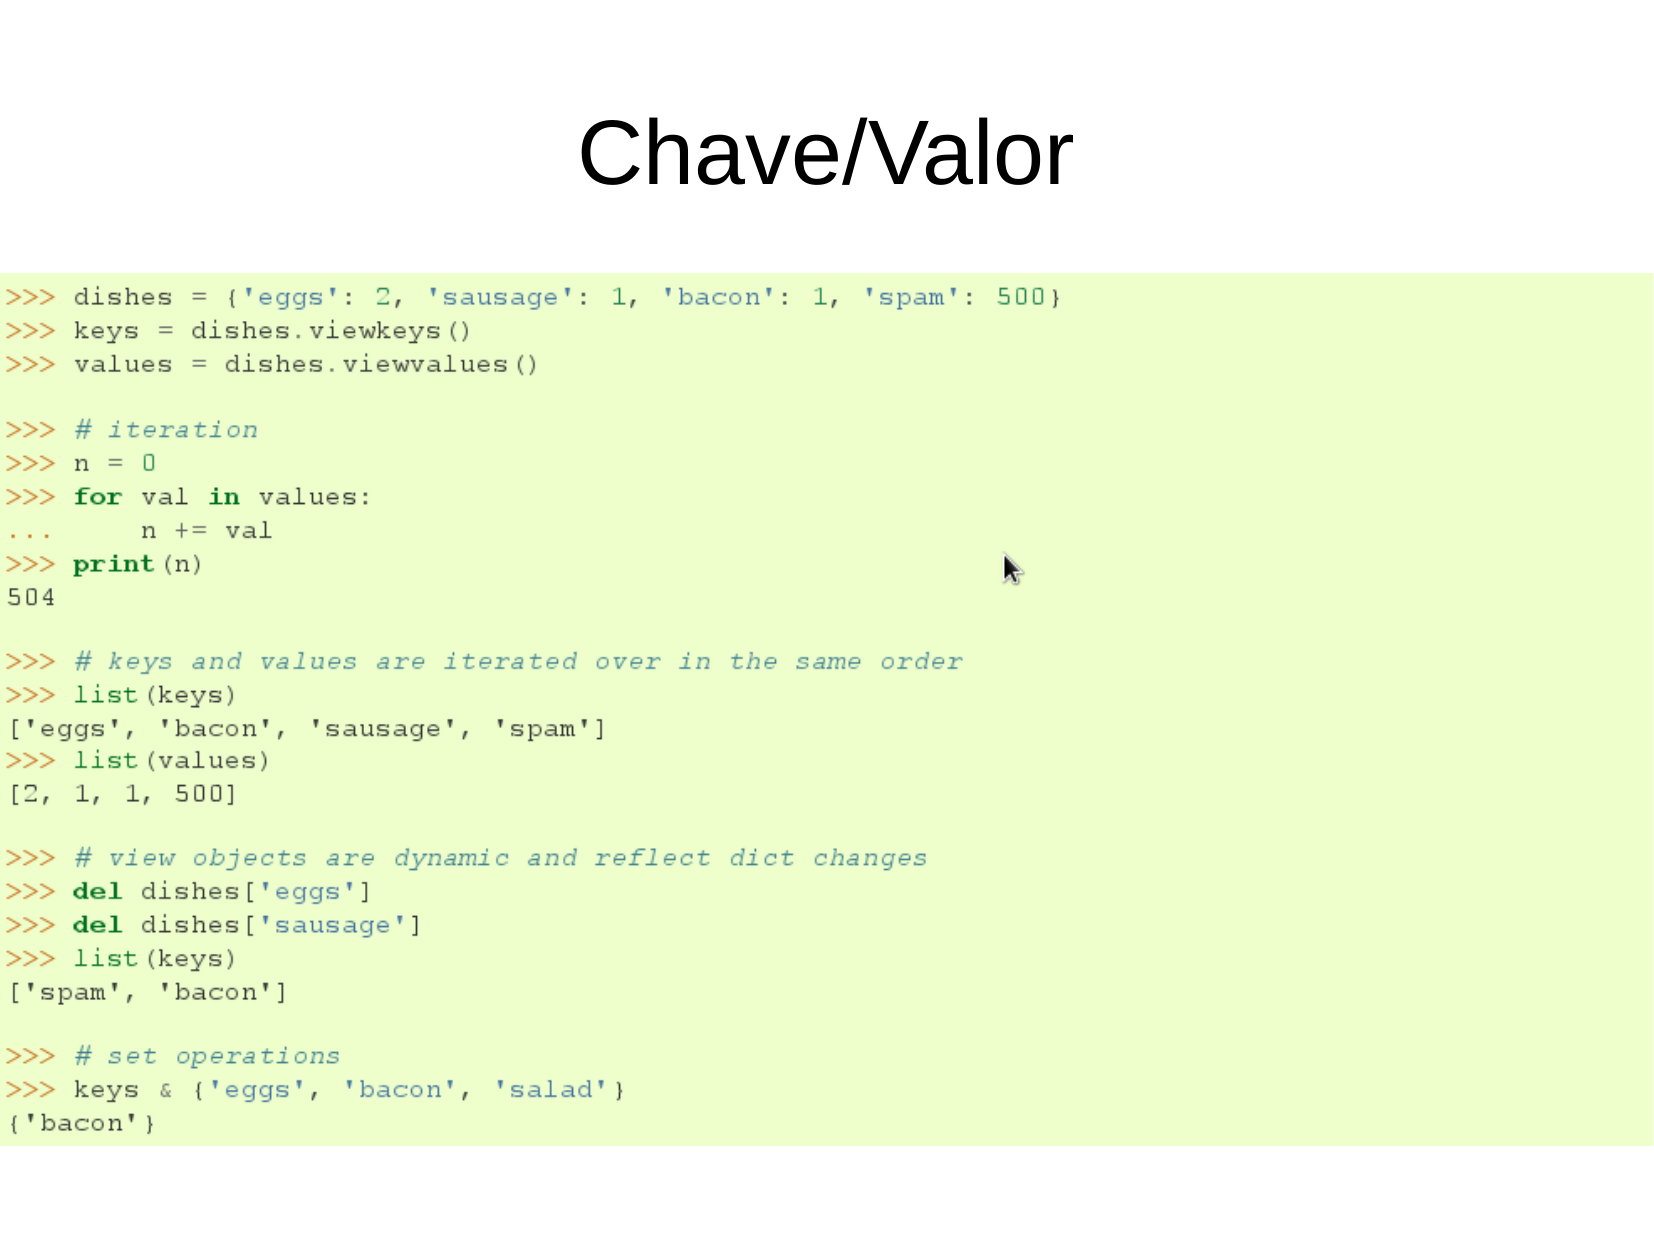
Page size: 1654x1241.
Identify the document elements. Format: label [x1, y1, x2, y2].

picture [0, 273, 1654, 1146]
